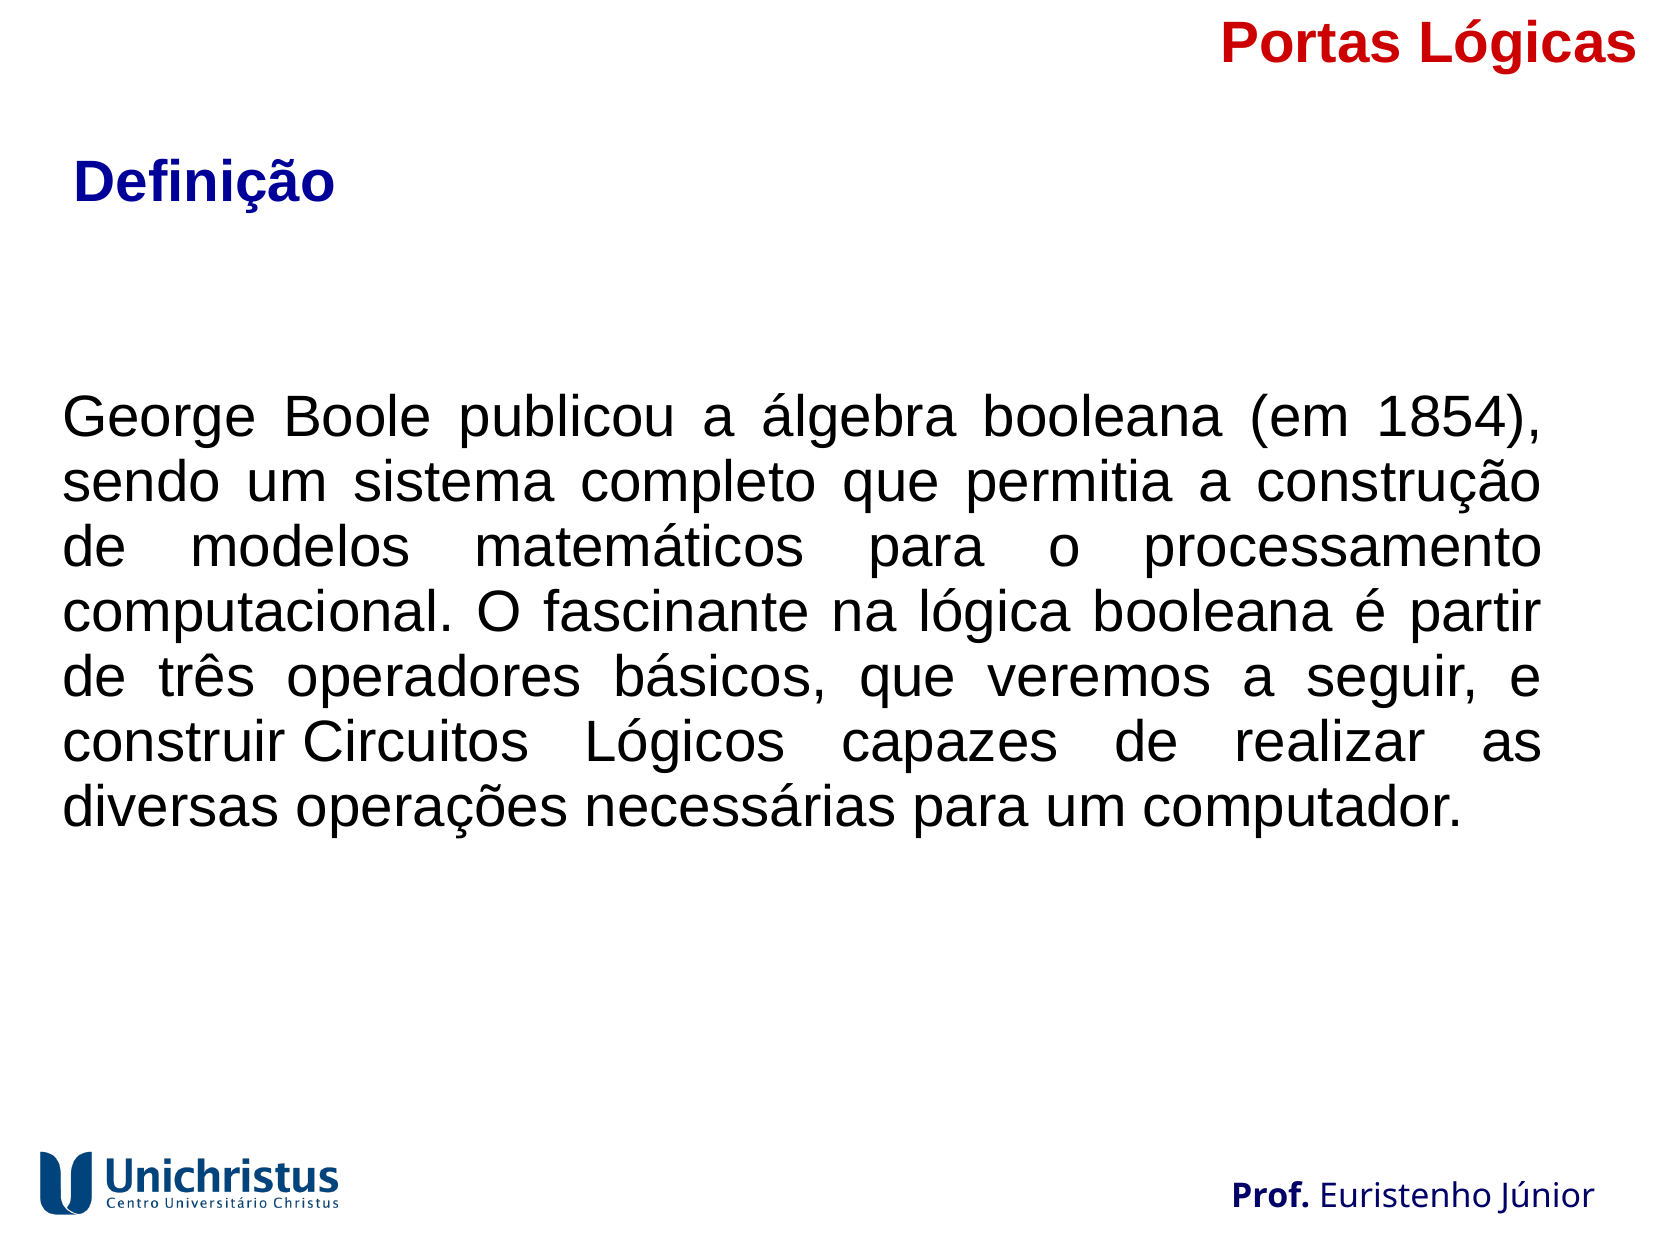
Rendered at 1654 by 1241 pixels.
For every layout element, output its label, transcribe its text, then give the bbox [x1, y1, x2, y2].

text_box Portas Lógicas [1205, 2, 1654, 95]
text_box George Boole publicou a álgebra booleana (em 1854), sendo um sistema completo que permitia a construção de modelos matemáticos para o processamento computacional. O fascinante na lógica booleana é partir de três operadores básicos, que veremos a seguir, e construir Circuitos Lógicos capazes de realizar as diversas operações necessárias para um computador. [47, 375, 1560, 846]
text_box Definição [59, 141, 607, 234]
text_box Prof. Euristenho Júnior [1216, 1163, 1654, 1224]
picture [35, 1148, 343, 1217]
